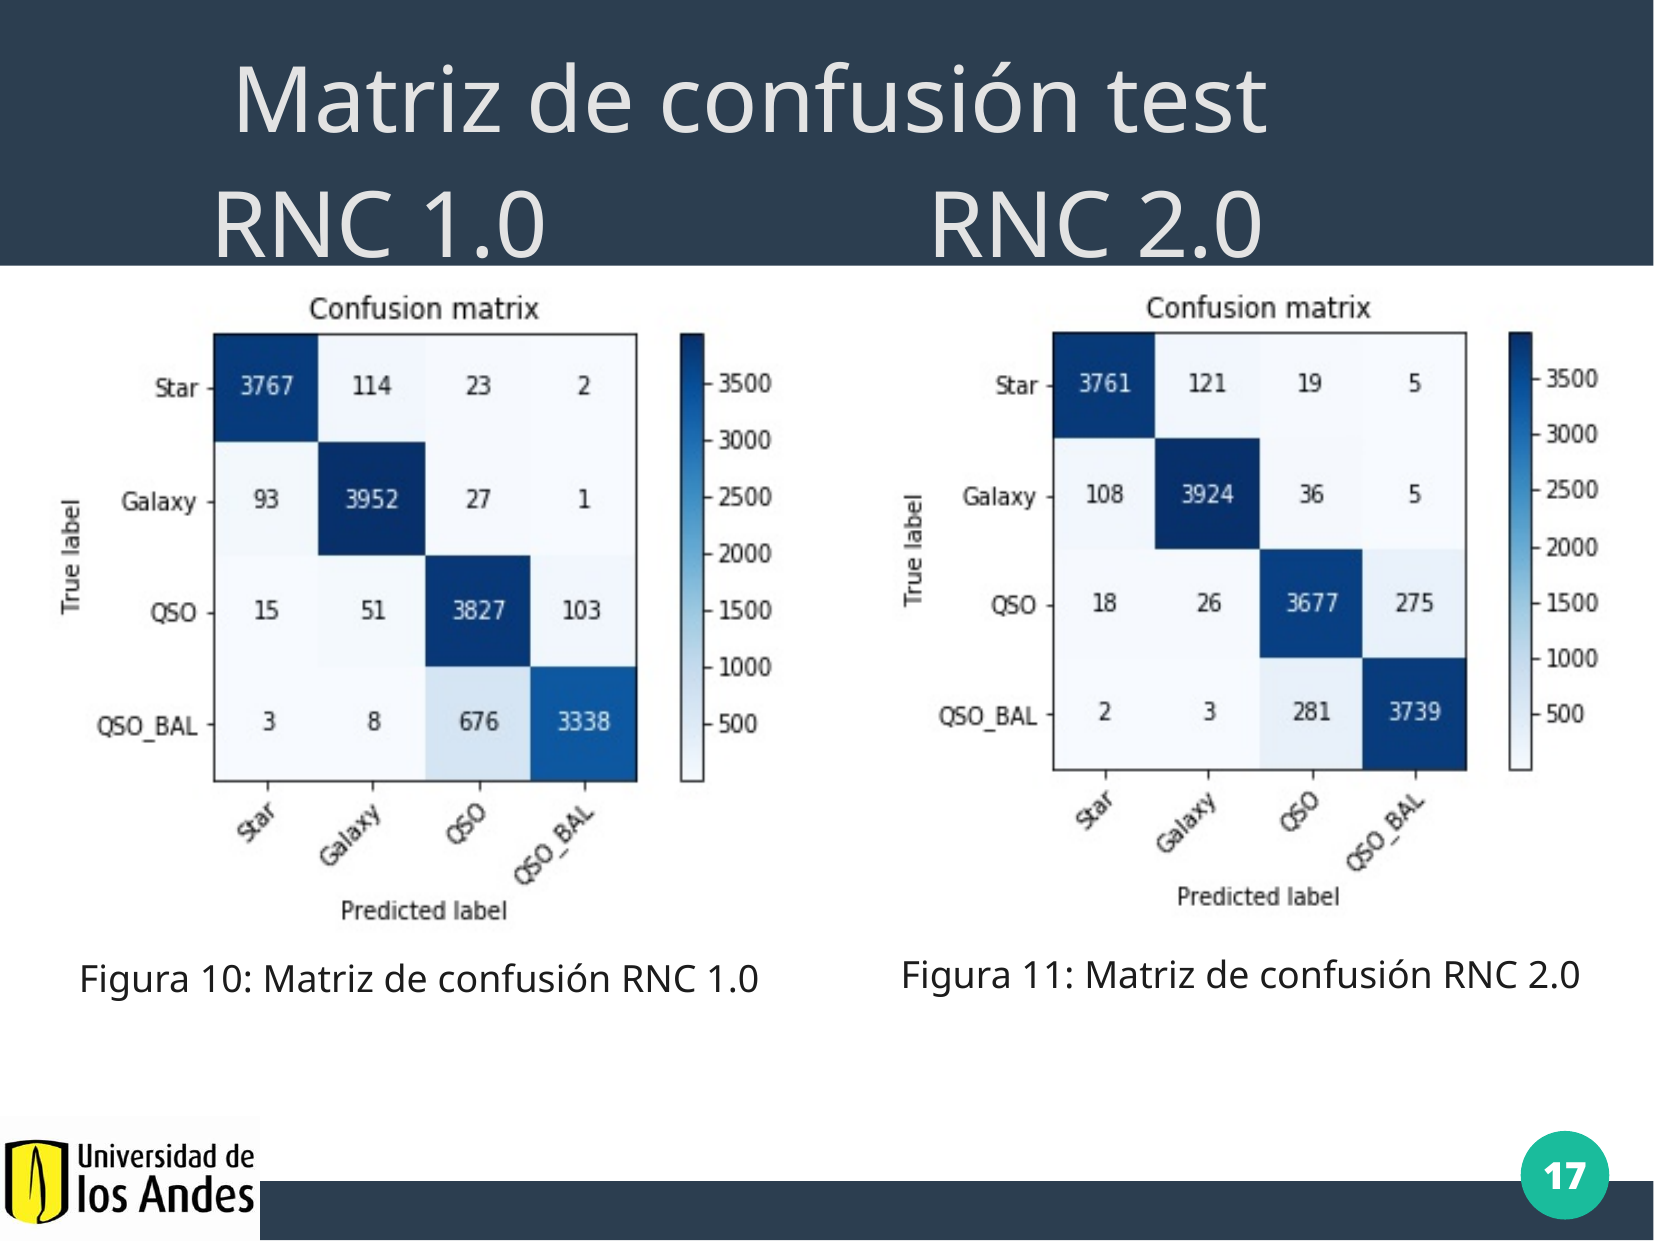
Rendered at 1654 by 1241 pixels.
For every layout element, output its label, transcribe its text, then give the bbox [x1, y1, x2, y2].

text_box Figura 11: Matriz de confusión RNC 2.0 [885, 941, 1654, 1044]
text_box Figura 10: Matriz de confusión RNC 1.0 [64, 944, 832, 1004]
picture [891, 270, 1621, 936]
picture [35, 270, 801, 951]
picture [0, 1116, 260, 1241]
title Matriz de confusión test RNC 1.0 RNC 2.0 [115, 34, 1651, 192]
